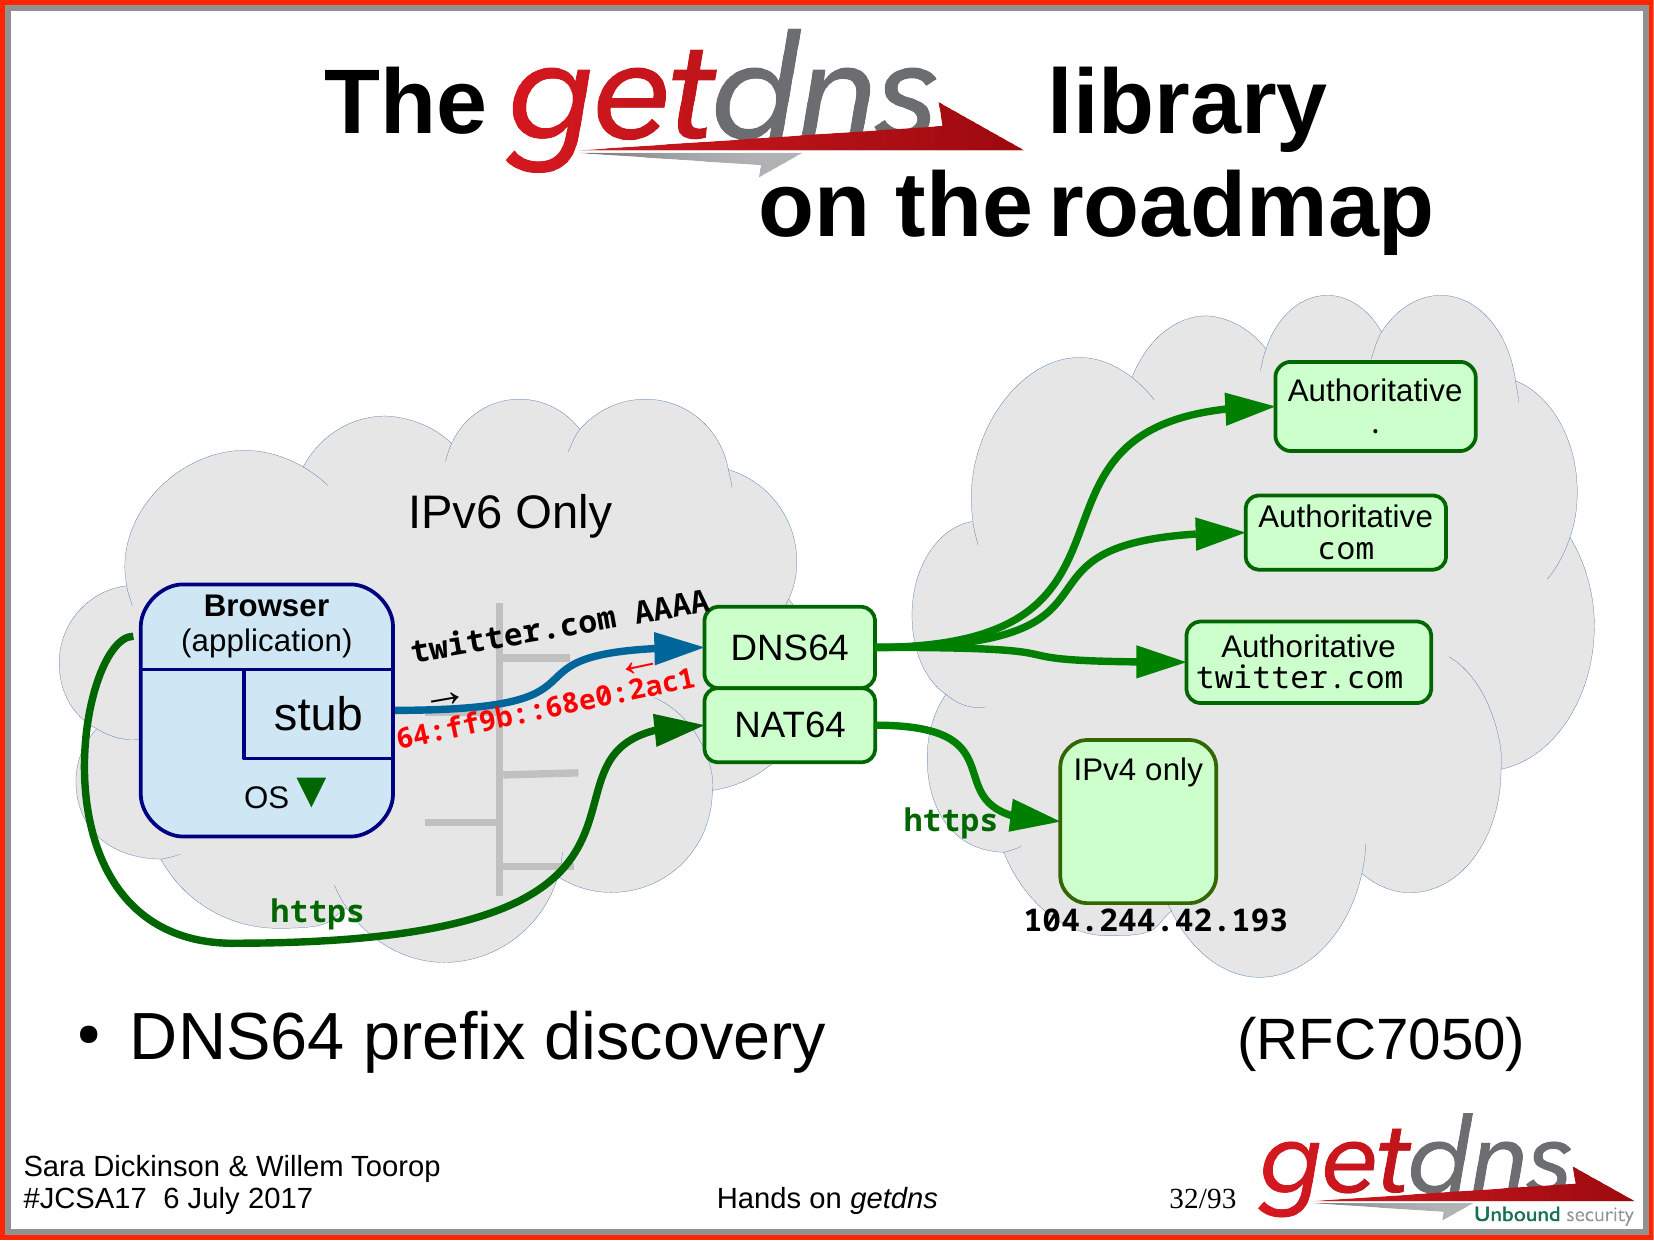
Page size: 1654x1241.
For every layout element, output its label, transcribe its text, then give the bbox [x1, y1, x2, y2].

text_box roadmap [1048, 153, 1542, 256]
picture [1251, 1107, 1642, 1232]
picture [496, 20, 1034, 49]
list DNS64 prefix discovery (RFC7050) [59, 886, 1548, 1170]
picture [59, 295, 1595, 978]
text_box on the [540, 153, 1034, 256]
title The library [324, 49, 1642, 257]
